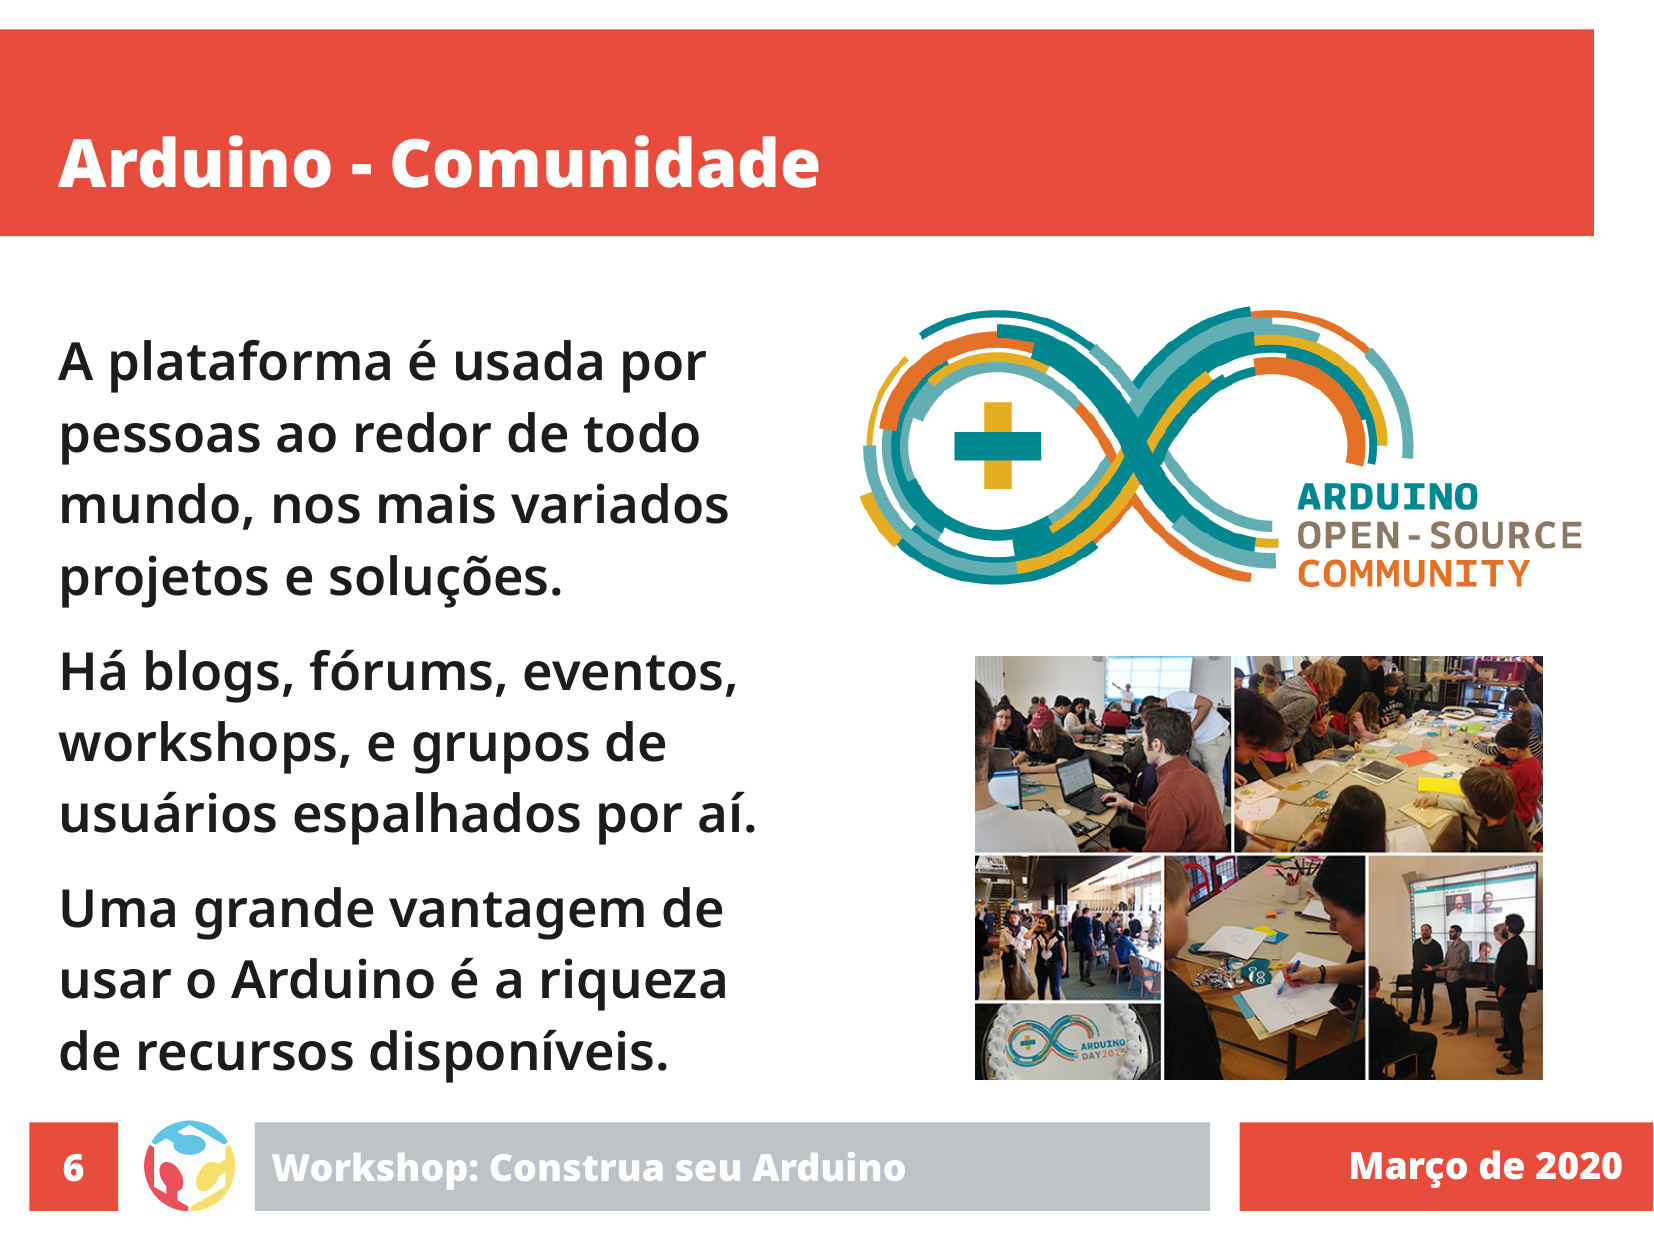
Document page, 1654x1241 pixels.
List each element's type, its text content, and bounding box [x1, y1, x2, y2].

title Arduino - Comunidade [58, 59, 1594, 207]
picture [975, 656, 1543, 1081]
picture [855, 294, 1587, 605]
picture [144, 1120, 235, 1211]
list A plataforma é usada por pessoas ao redor de todo mundo, nos mais variados projetos e soluções. Há blogs, fórums, eventos, workshops, e grupos de usuários espalhados por aí. Uma grande vantagem de usar o Arduino é a riqueza de recursos disponíveis. [58, 324, 794, 1093]
